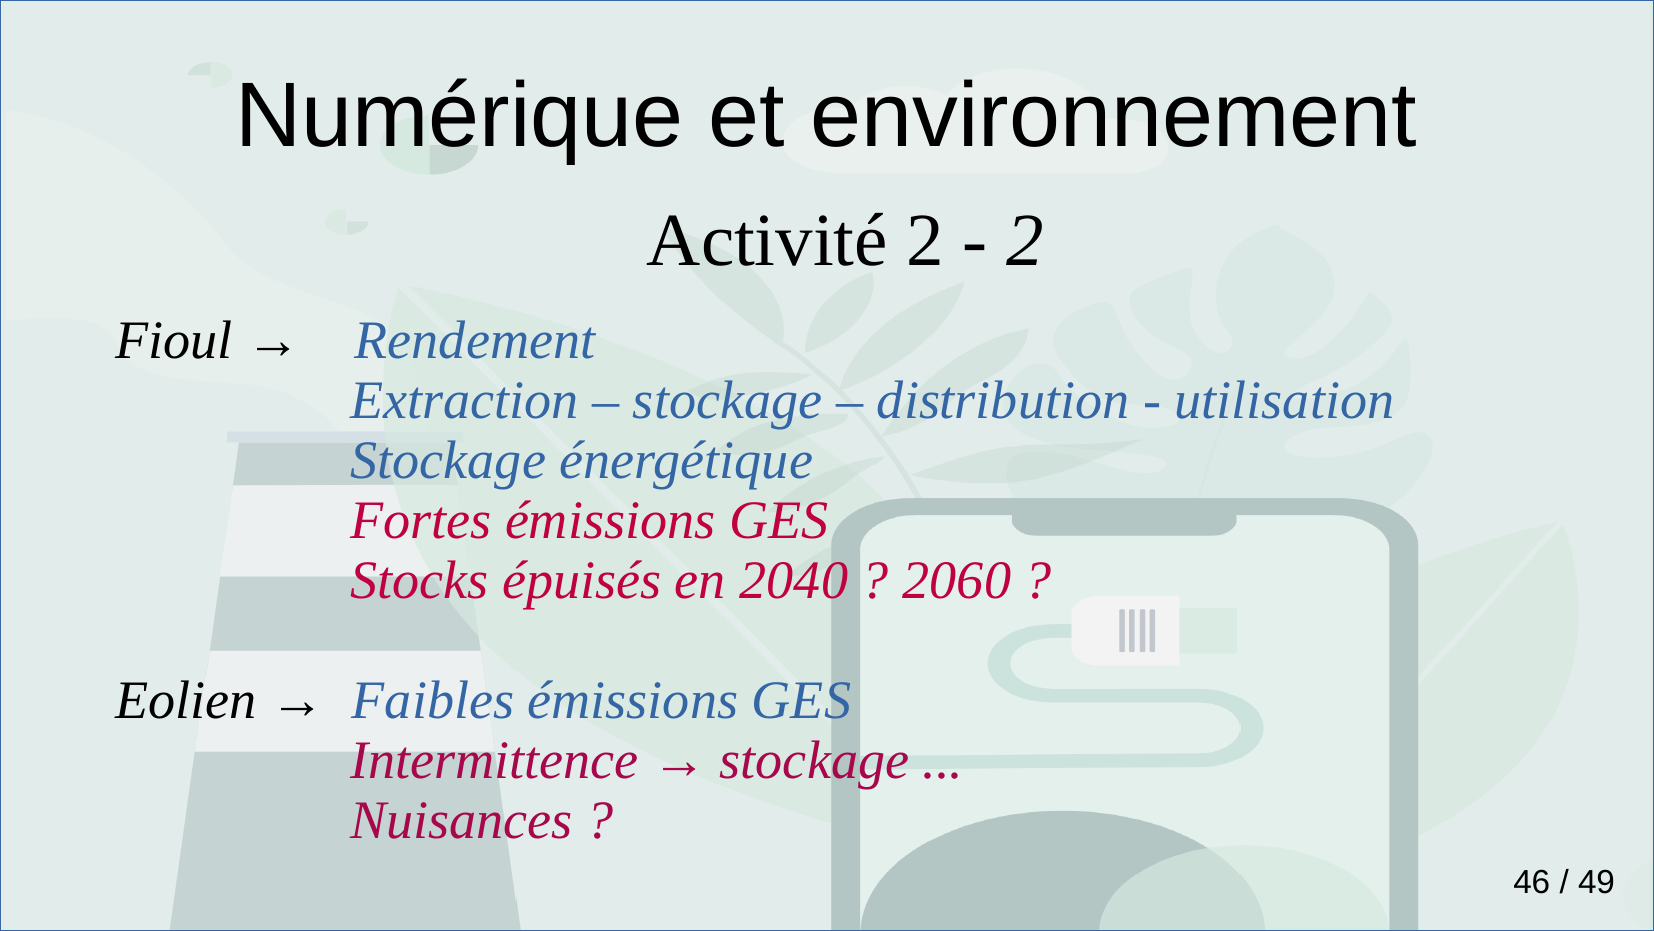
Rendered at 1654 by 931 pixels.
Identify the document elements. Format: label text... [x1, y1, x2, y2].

text_box <number> / 49 [1341, 855, 1630, 926]
text_box Fioul → Rendement Extraction – stockage – distribution - utilisation Stockage énergétique Fortes émissions GES Stocks épuisés en 2040 ? 2060 ? Eolien → Faibles émissions GES Intermittence → stockage ... Nuisances ? [100, 303, 1524, 880]
text_box Activité 2 - 2 [574, 191, 1117, 303]
title Numérique et environnement [82, 37, 1571, 193]
text_box [0, 0, 1654, 931]
